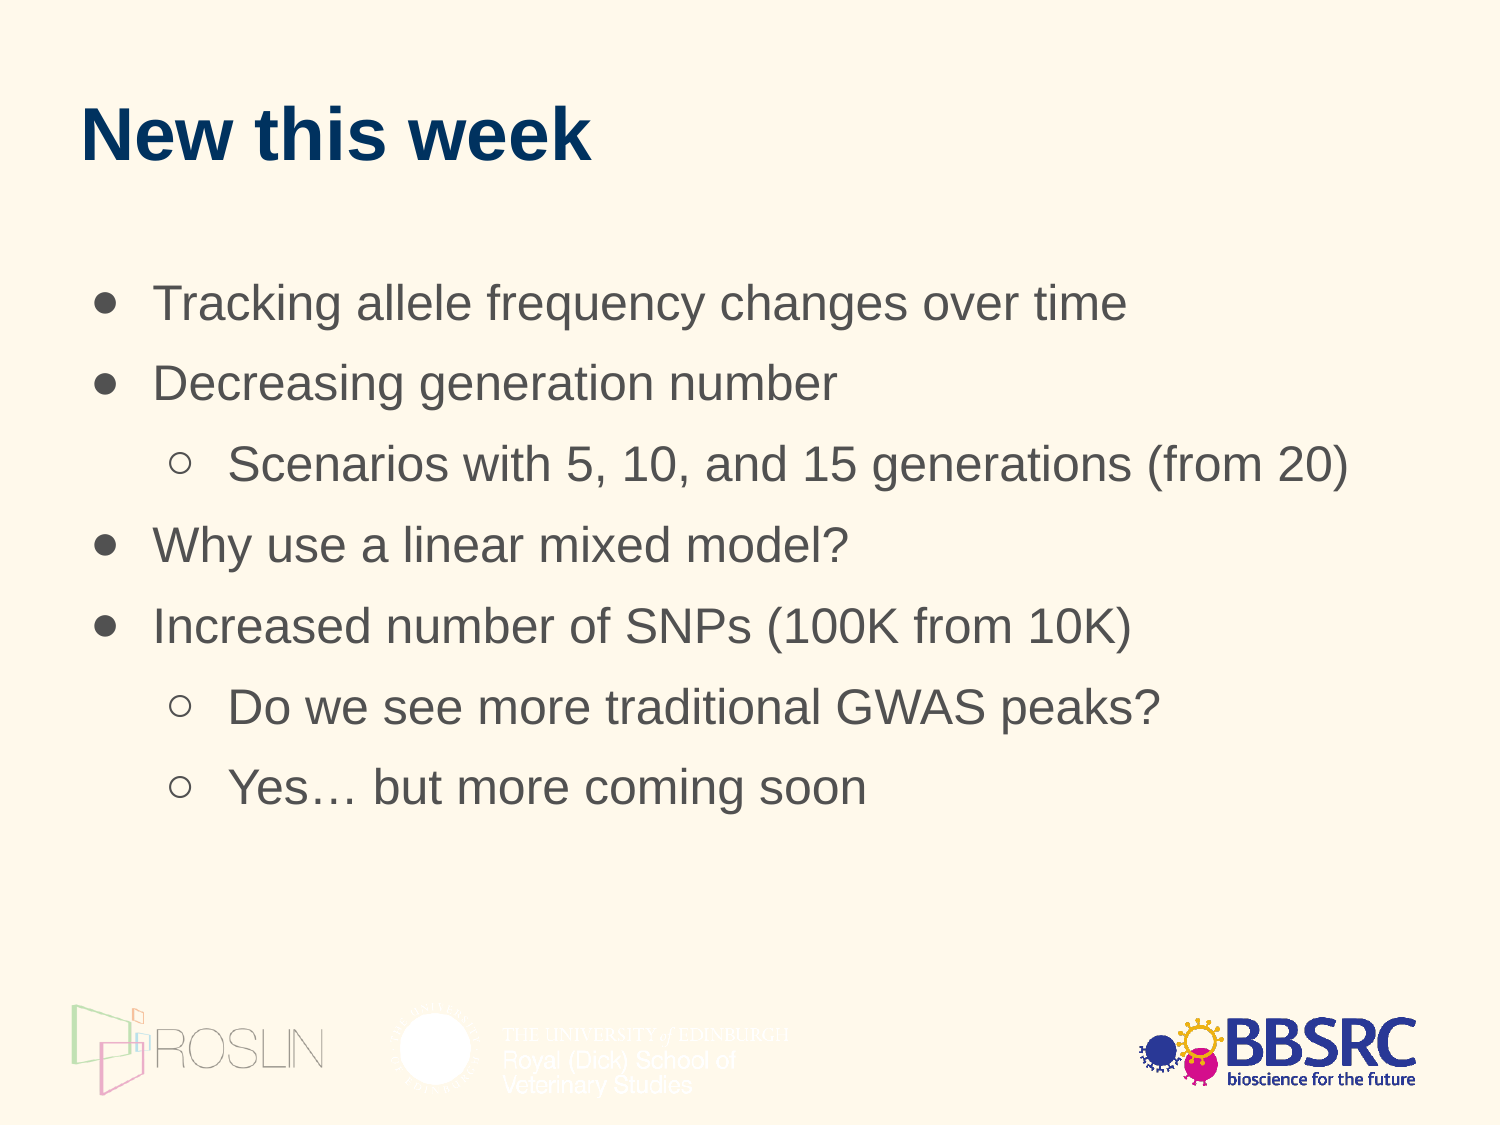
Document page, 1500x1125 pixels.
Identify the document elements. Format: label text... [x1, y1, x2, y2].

picture [64, 969, 336, 1118]
list Tracking allele frequency changes over time Decreasing generation number Scenarios with 5, 10, and 15 generations (from 20) Why use a linear mixed model? Increased number of SNPs (100K from 10K) Do we see more traditional GWAS peaks? Yes… but more coming soon [62, 262, 1425, 950]
picture [1137, 1014, 1416, 1092]
title New this week [64, 78, 1426, 185]
